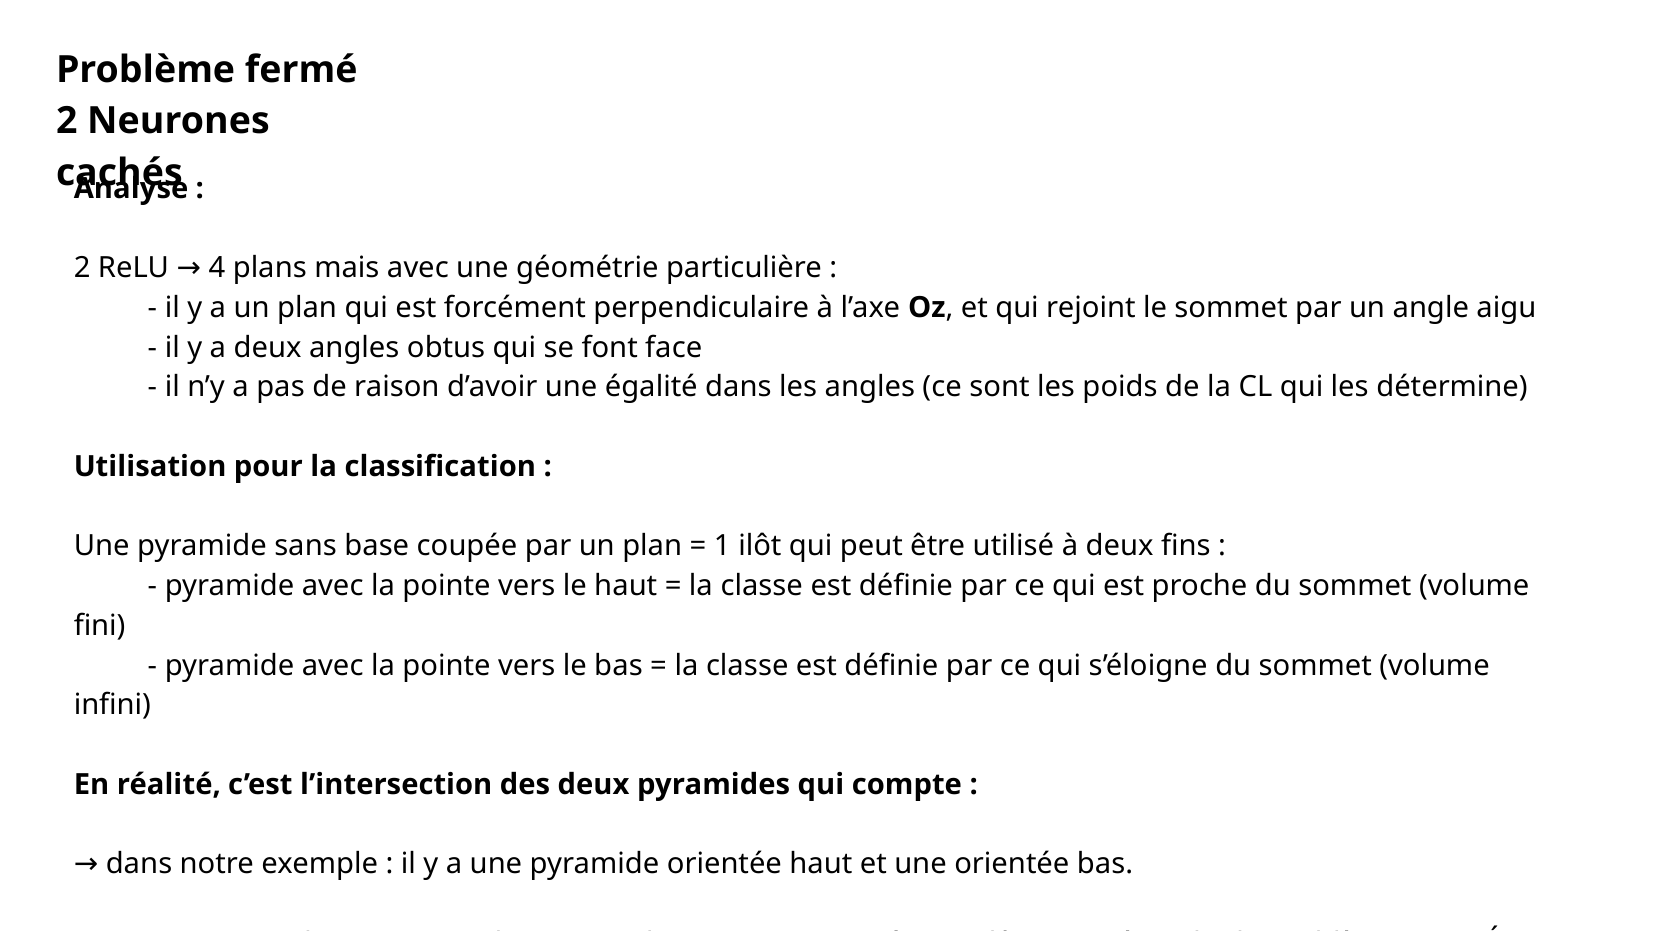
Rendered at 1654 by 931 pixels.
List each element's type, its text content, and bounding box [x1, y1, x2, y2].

text_box Problème fermé 2 Neurones cachés [41, 35, 420, 135]
text_box Analyse : 2 ReLU → 4 plans mais avec une géométrie particulière : - il y a un plan qui est forcément perpendiculaire à l’axe Oz, et qui rejoint le sommet par un angle aigu - il y a deux angles obtus qui se font face - il n’y a pas de raison d’avoir une égalité dans les angles (ce sont les poids de la CL qui les détermine) Utilisation pour la classification : Une pyramide sans base coupée par un plan = 1 ilôt qui peut être utilisé à deux fins : - pyramide avec la pointe vers le haut = la classe est définie par ce qui est proche du sommet (volume fini) - pyramide avec la pointe vers le bas = la classe est définie par ce qui s’éloigne du sommet (volume infini) En réalité, c’est l’intersection des deux pyramides qui compte : → dans notre exemple : il y a une pyramide orientée haut et une orientée bas. 1. L’intersection des sommets des pyramides ne peut pas créer un ilôt pour résoudre le problème FERMÉ. = les plans parallèles à l’axe Oz ne peuvent pas s’intersecter = le domaine reste donc ouvert [59, 159, 1571, 896]
